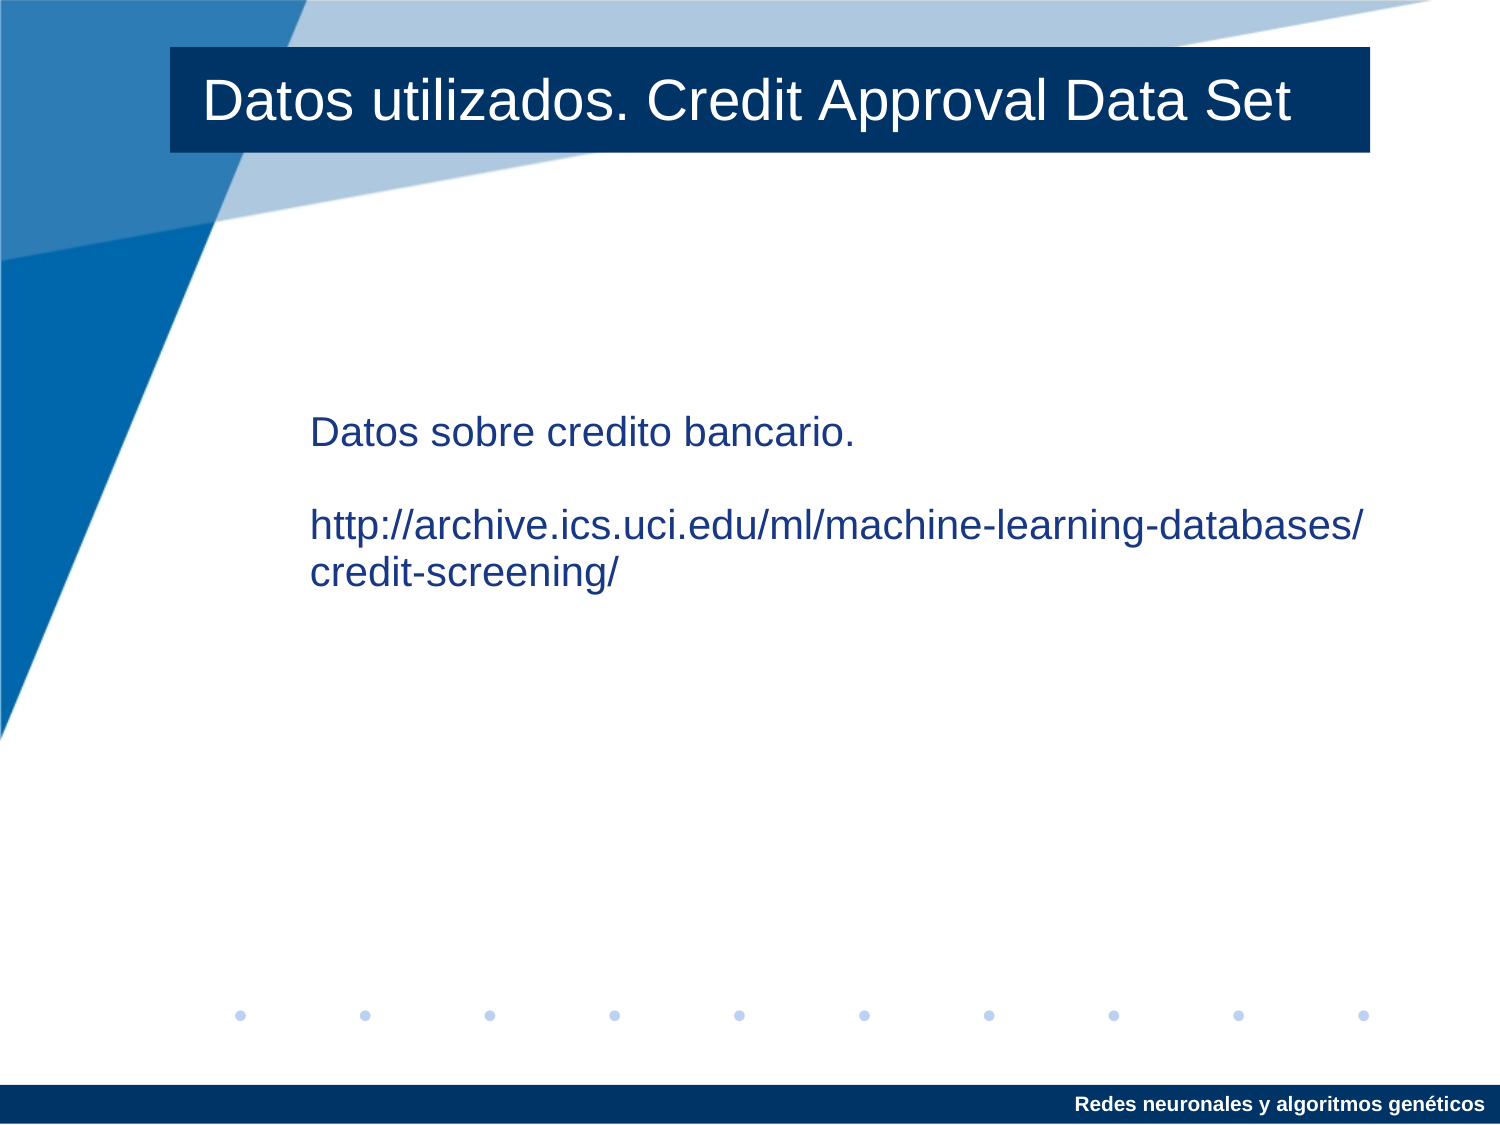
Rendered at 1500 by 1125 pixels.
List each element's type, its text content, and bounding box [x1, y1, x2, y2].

text_box Datos sobre credito bancario. http://archive.ics.uci.edu/ml/machine-learning-databases/credit-screening/ [295, 401, 1405, 778]
title Datos utilizados. Credit Approval Data Set [170, 47, 1371, 153]
picture [0, 0, 1500, 842]
list [259, 271, 1435, 1125]
